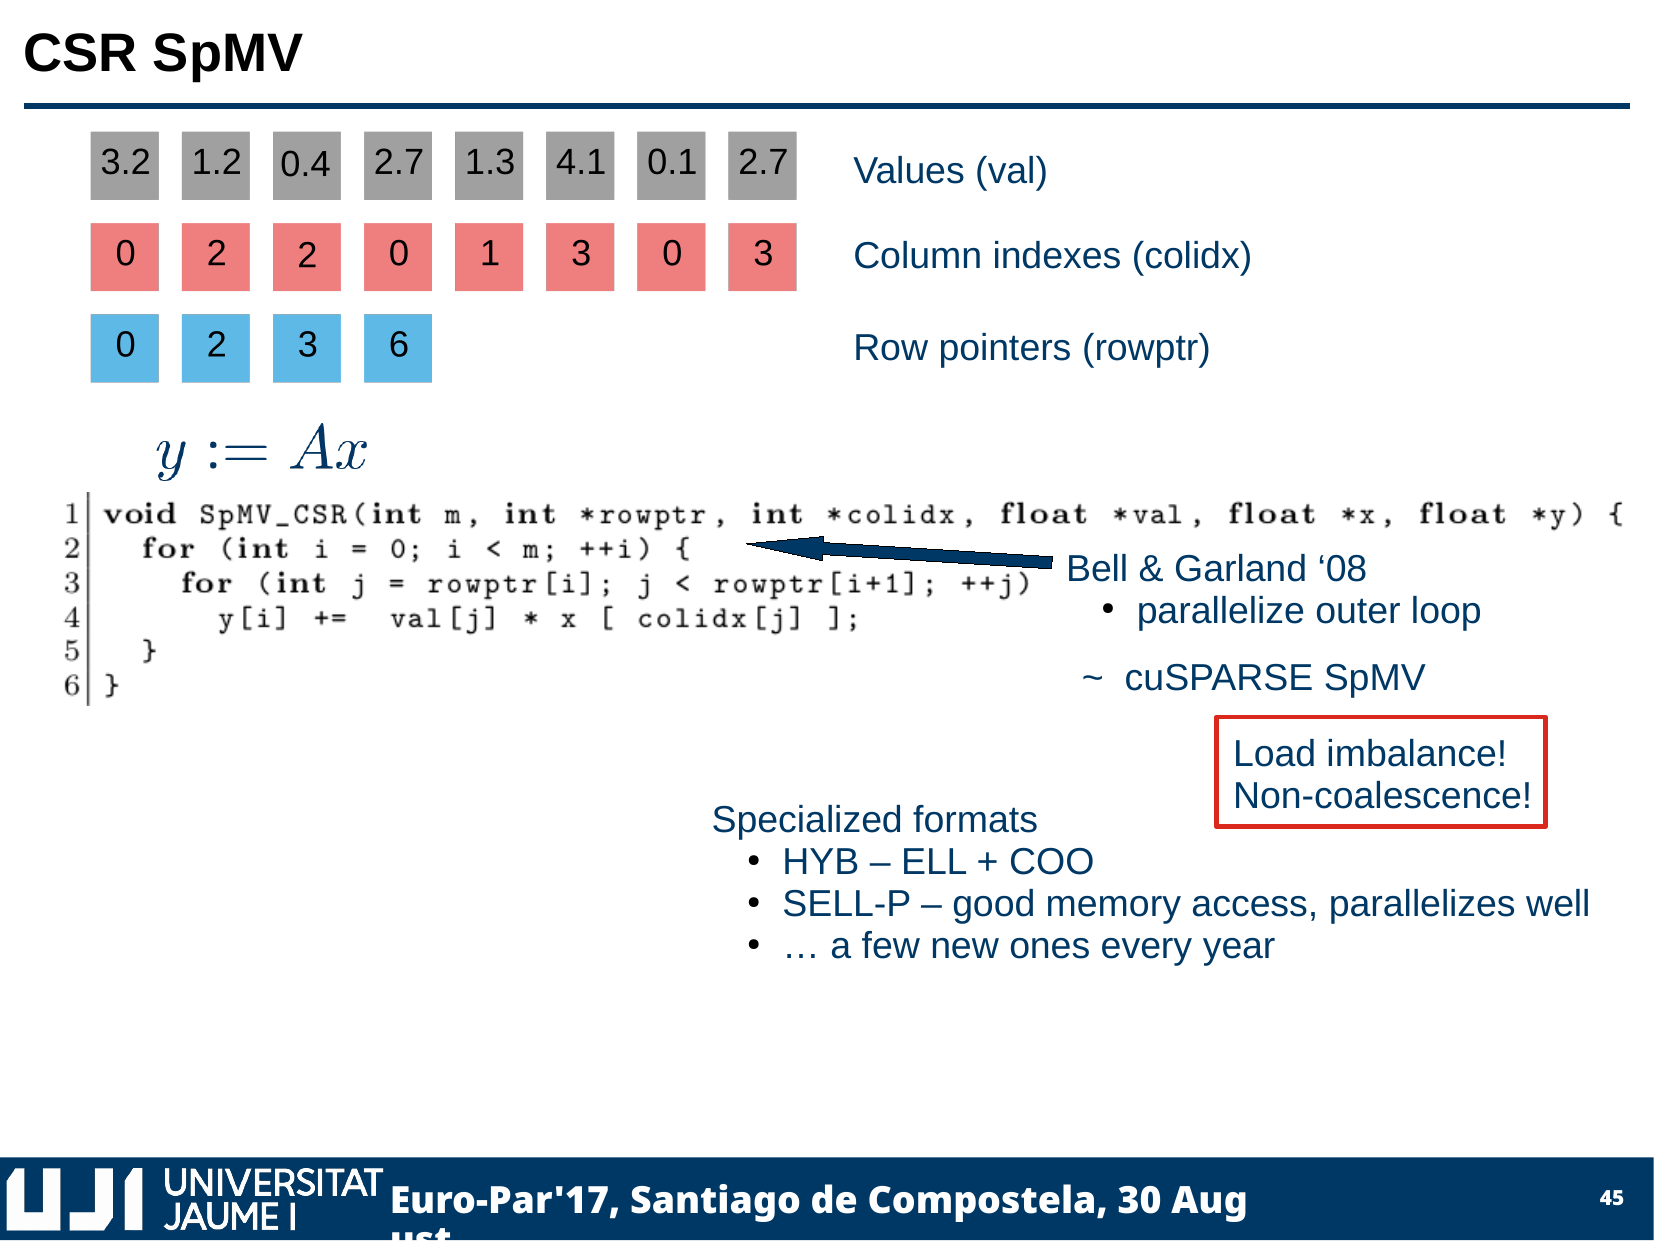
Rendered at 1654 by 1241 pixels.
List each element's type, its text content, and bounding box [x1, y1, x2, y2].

text_box Column indexes (colidx) [838, 227, 1268, 284]
text_box ~ cuSPARSE SpMV [1067, 648, 1441, 706]
text_box Load imbalance! Non-coalescence! [1219, 725, 1543, 791]
text_box Values (val) [838, 141, 1063, 199]
text_box Row pointers (rowptr) [838, 318, 1226, 376]
picture [156, 423, 367, 481]
picture [83, 124, 804, 390]
text_box Specialized formats HYB – ELL + COO SELL-P – good memory access, parallelizes well … a few new ones every year [696, 791, 1606, 975]
text_box Bell & Garland ‘08 parallelize outer loop [1051, 539, 1497, 639]
text_box [746, 536, 1053, 569]
text_box Specialized formats HYB – ELL + COO SELL-P – good memory access, parallelizes well … a few new ones every year [1219, 791, 1543, 824]
title CSR SpMV [23, 0, 1630, 107]
picture [0, 1158, 390, 1241]
picture [56, 492, 1630, 706]
